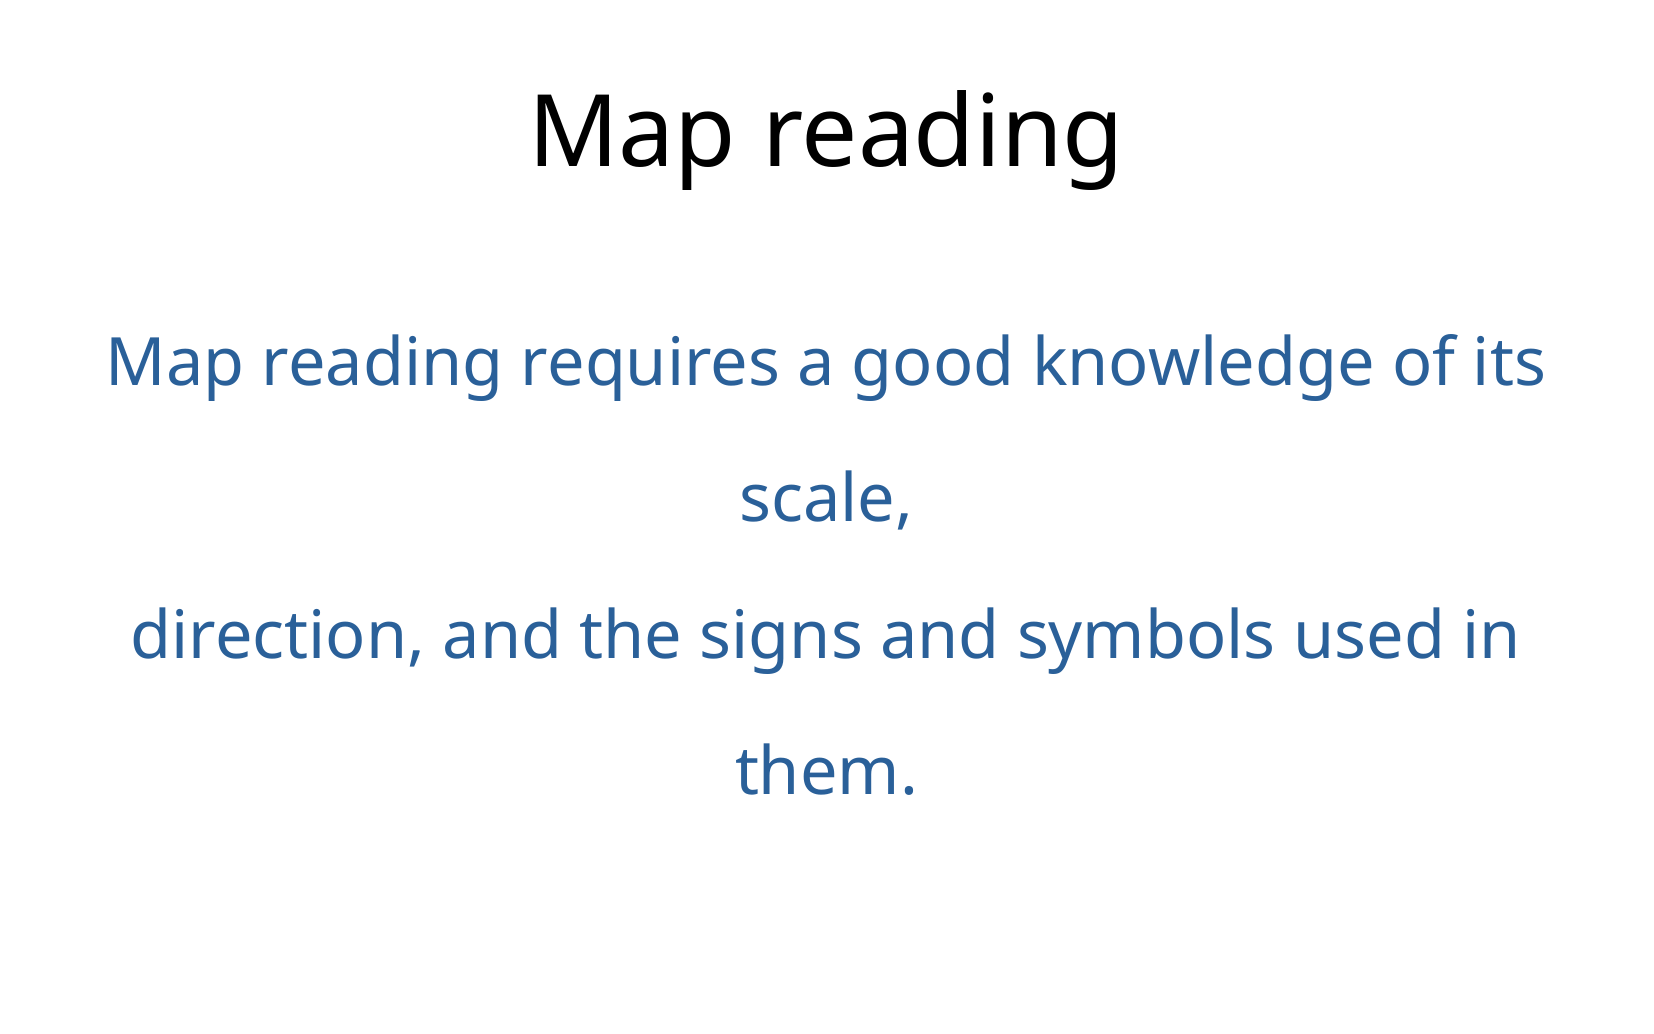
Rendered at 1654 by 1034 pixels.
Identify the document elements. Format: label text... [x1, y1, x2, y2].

title Map reading [82, 41, 1571, 214]
subtitle Map reading requires a good knowledge of its scale, direction, and the signs and symbols used in them. [82, 241, 1571, 842]
